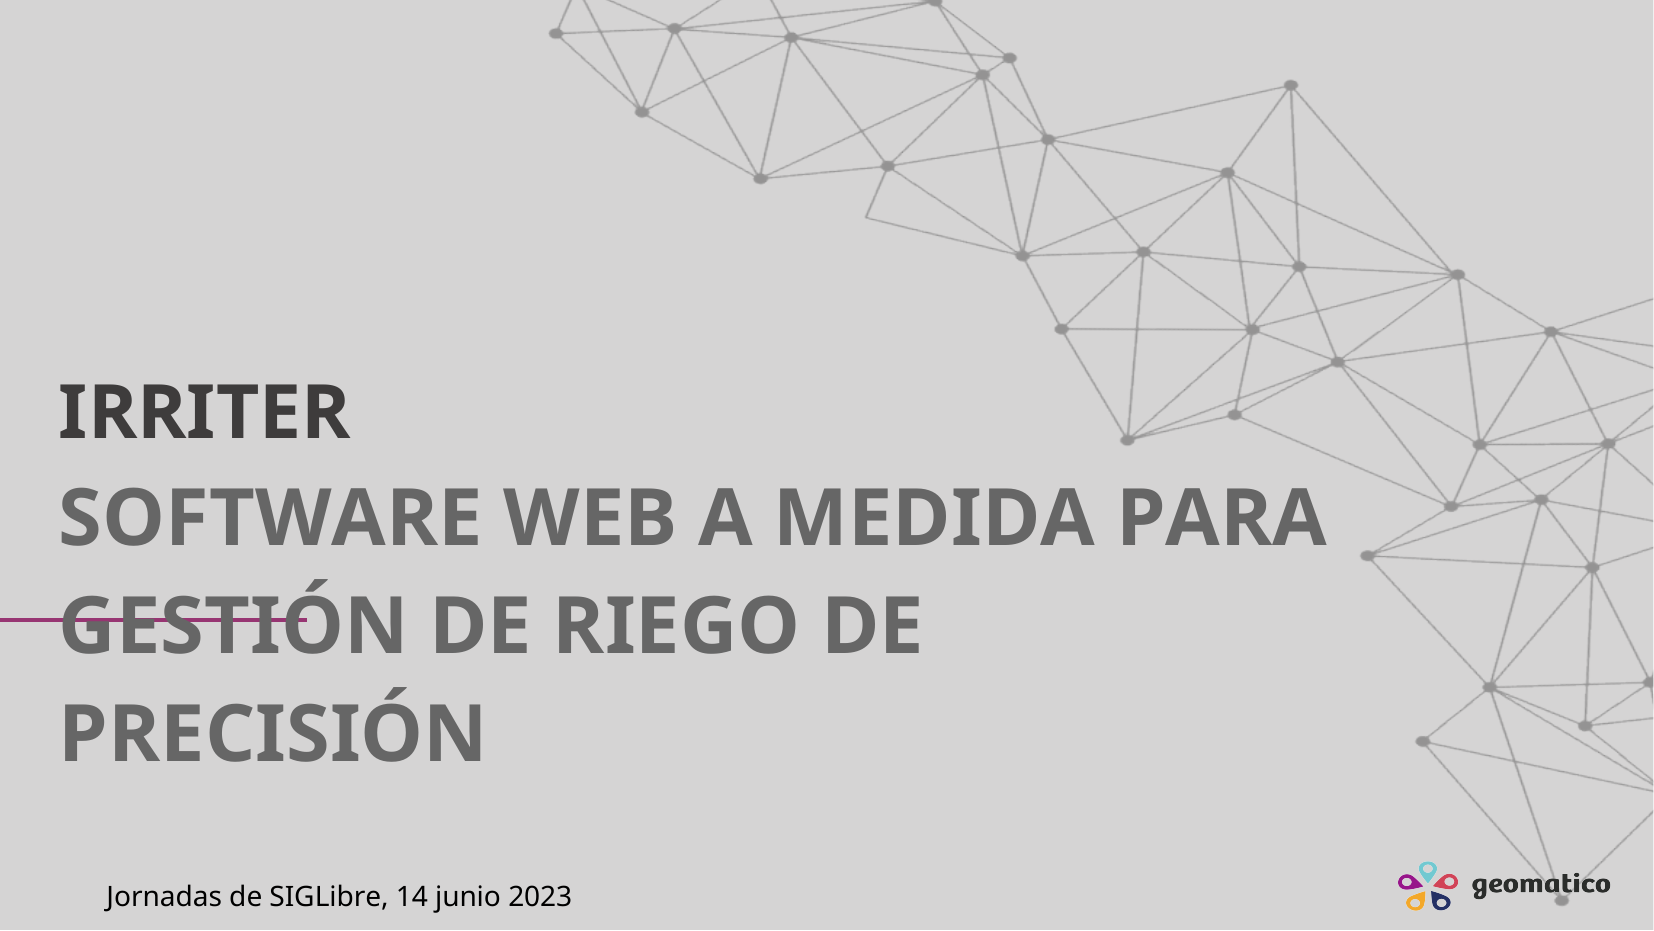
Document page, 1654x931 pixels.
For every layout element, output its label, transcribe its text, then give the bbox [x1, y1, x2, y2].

text_box IRRITER software web a medida para gestión de riego de precisión [59, 358, 1359, 621]
picture [453, 0, 1654, 916]
text_box Jornadas de SIGLibre, 14 junio 2023 [29, 876, 650, 931]
